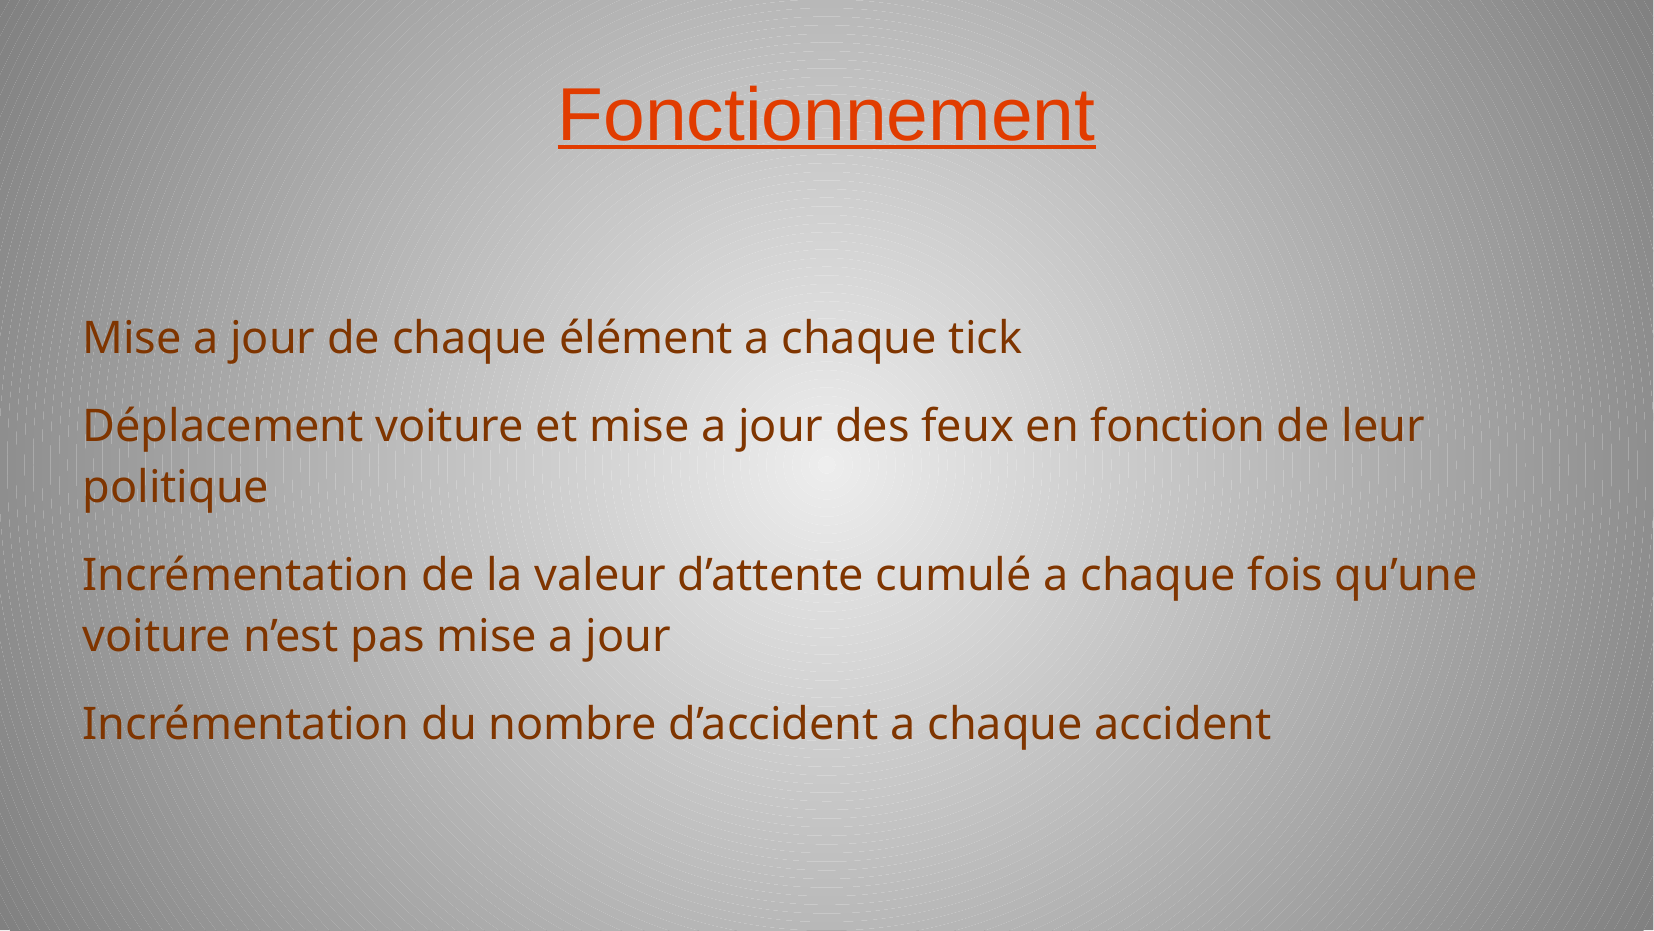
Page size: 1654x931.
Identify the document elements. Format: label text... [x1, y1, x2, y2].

title Fonctionnement [82, 37, 1571, 193]
list Mise a jour de chaque élément a chaque tick Déplacement voiture et mise a jour des feux en fonction de leur politique Incrémentation de la valeur d’attente cumulé a chaque fois qu’une voiture n’est pas mise a jour Incrémentation du nombre d’accident a chaque accident [82, 217, 1571, 758]
